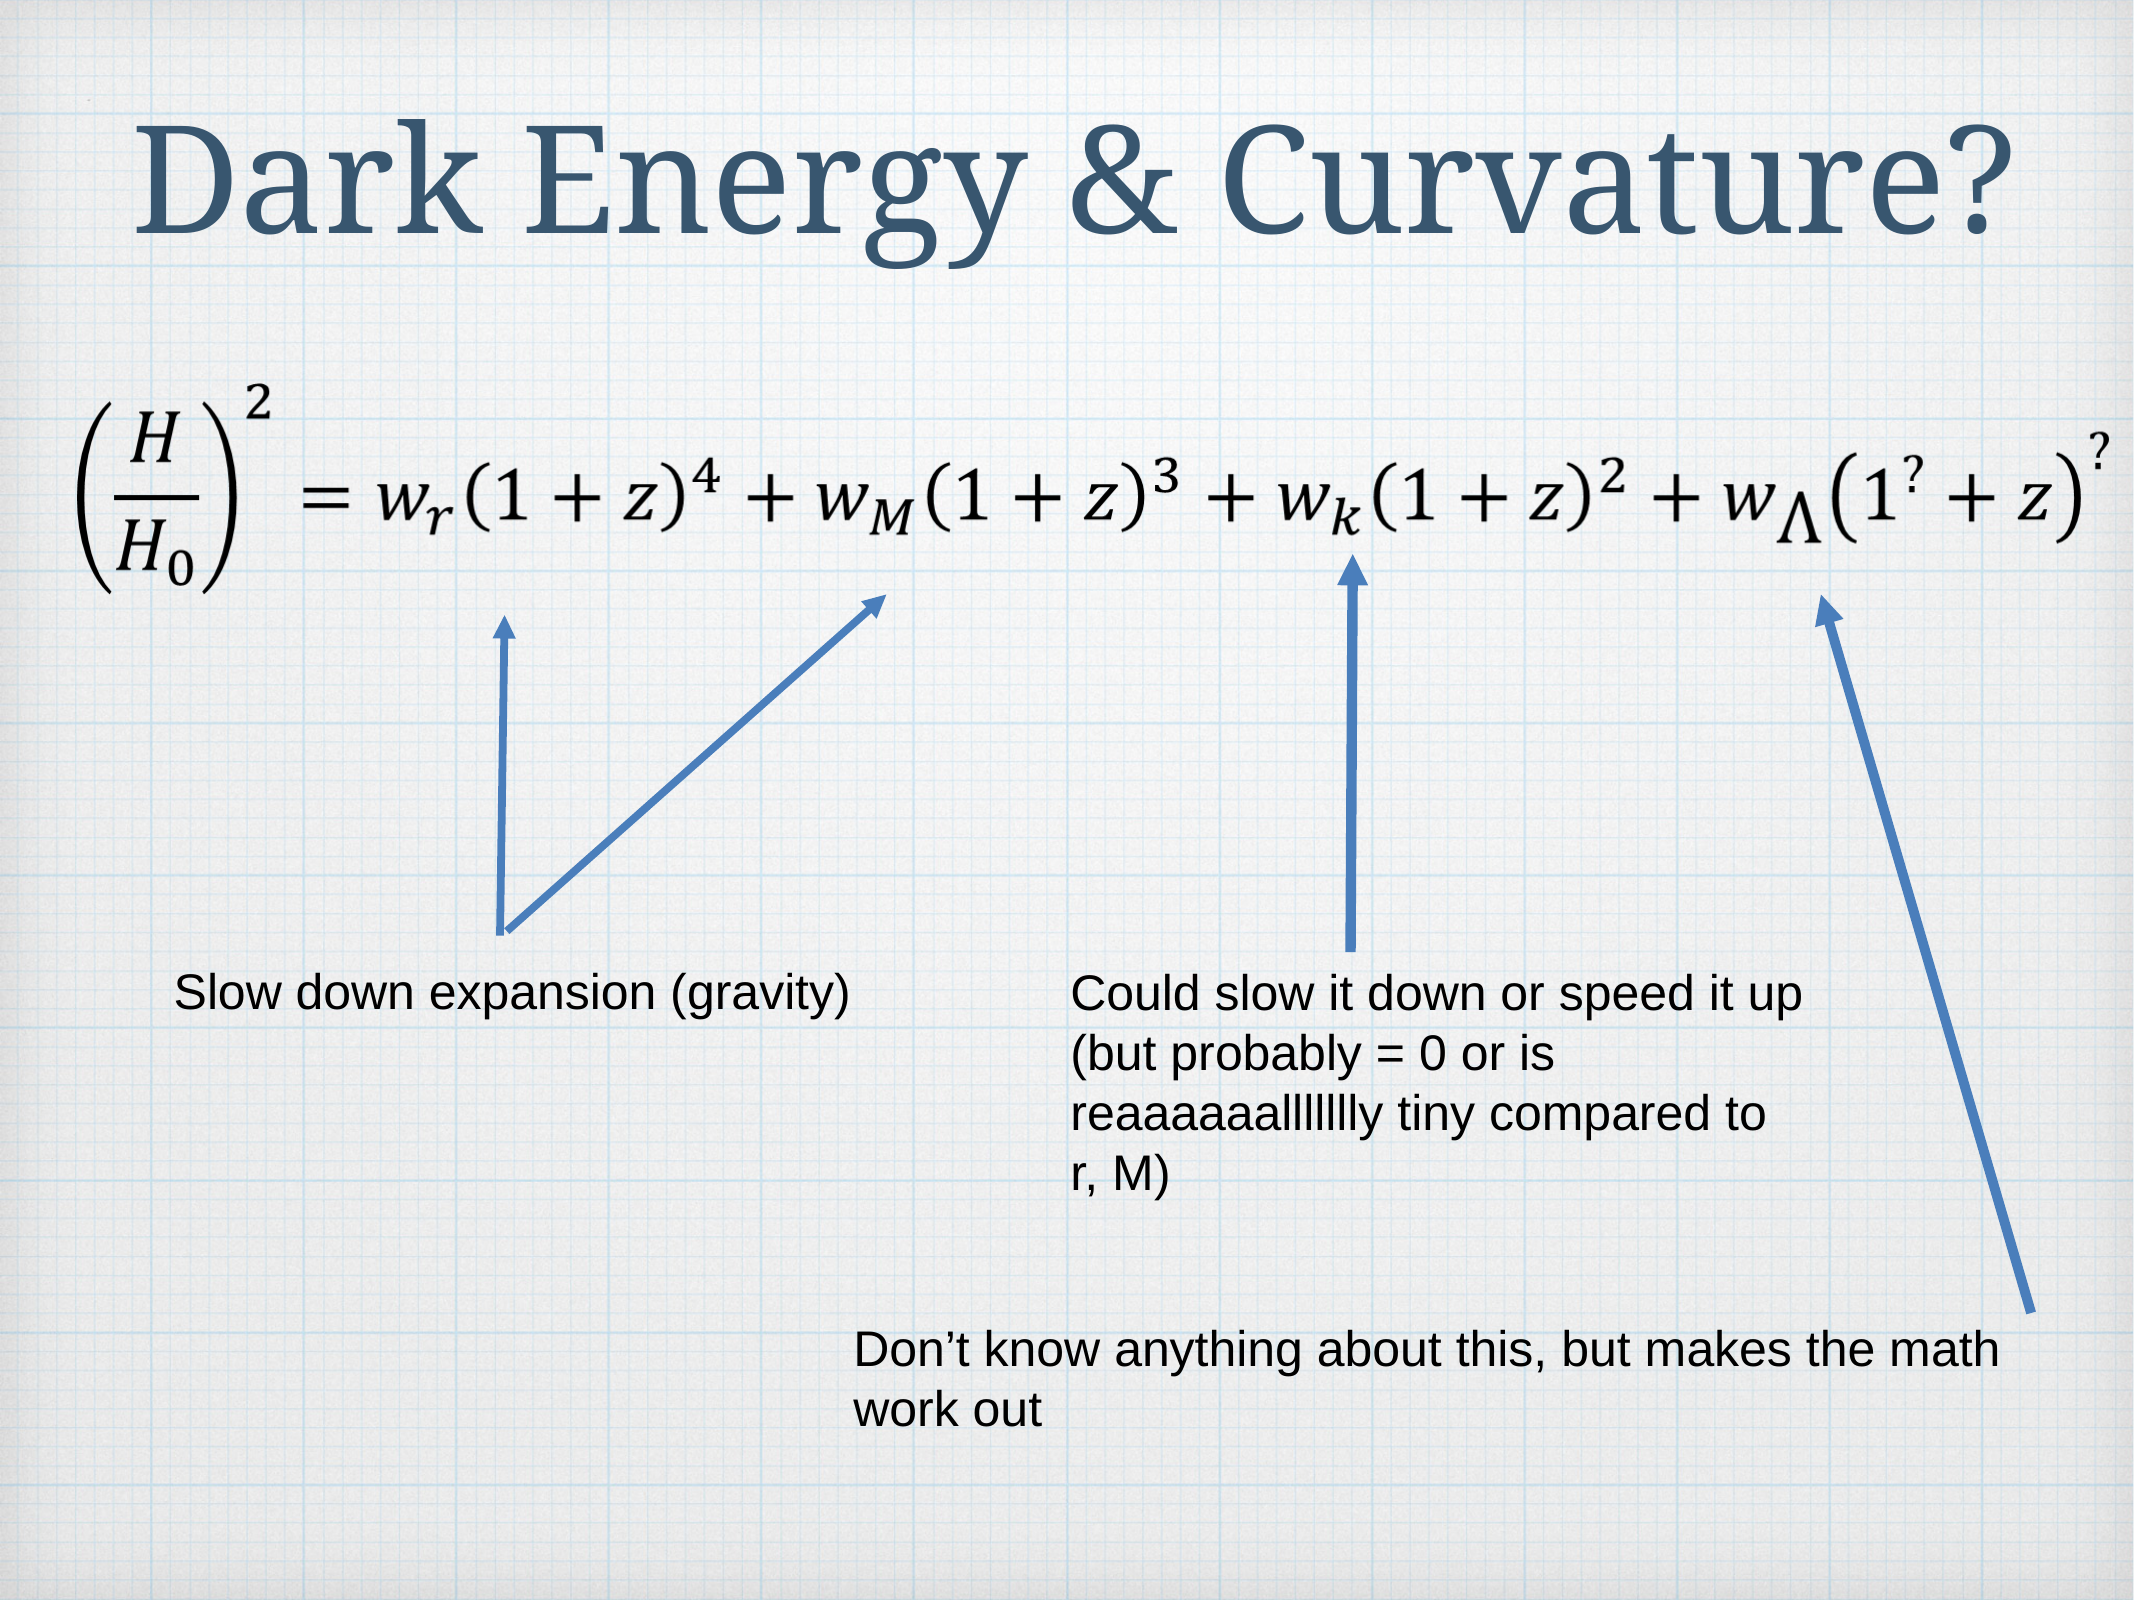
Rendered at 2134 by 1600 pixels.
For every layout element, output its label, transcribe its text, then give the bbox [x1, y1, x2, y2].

text_box Slow down expansion (gravity) [159, 952, 907, 1028]
text_box Don’t know anything about this, but makes the math work out [838, 1309, 2080, 1444]
picture [0, 0, 2134, 1600]
text_box [51, 372, 2134, 596]
text_box Dark Energy & Curvature? [15, 0, 2134, 373]
text_box Could slow it down or speed it up (but probably = 0 or is reaaaaaallllllly tiny compared to r, M) [1055, 952, 1822, 1208]
